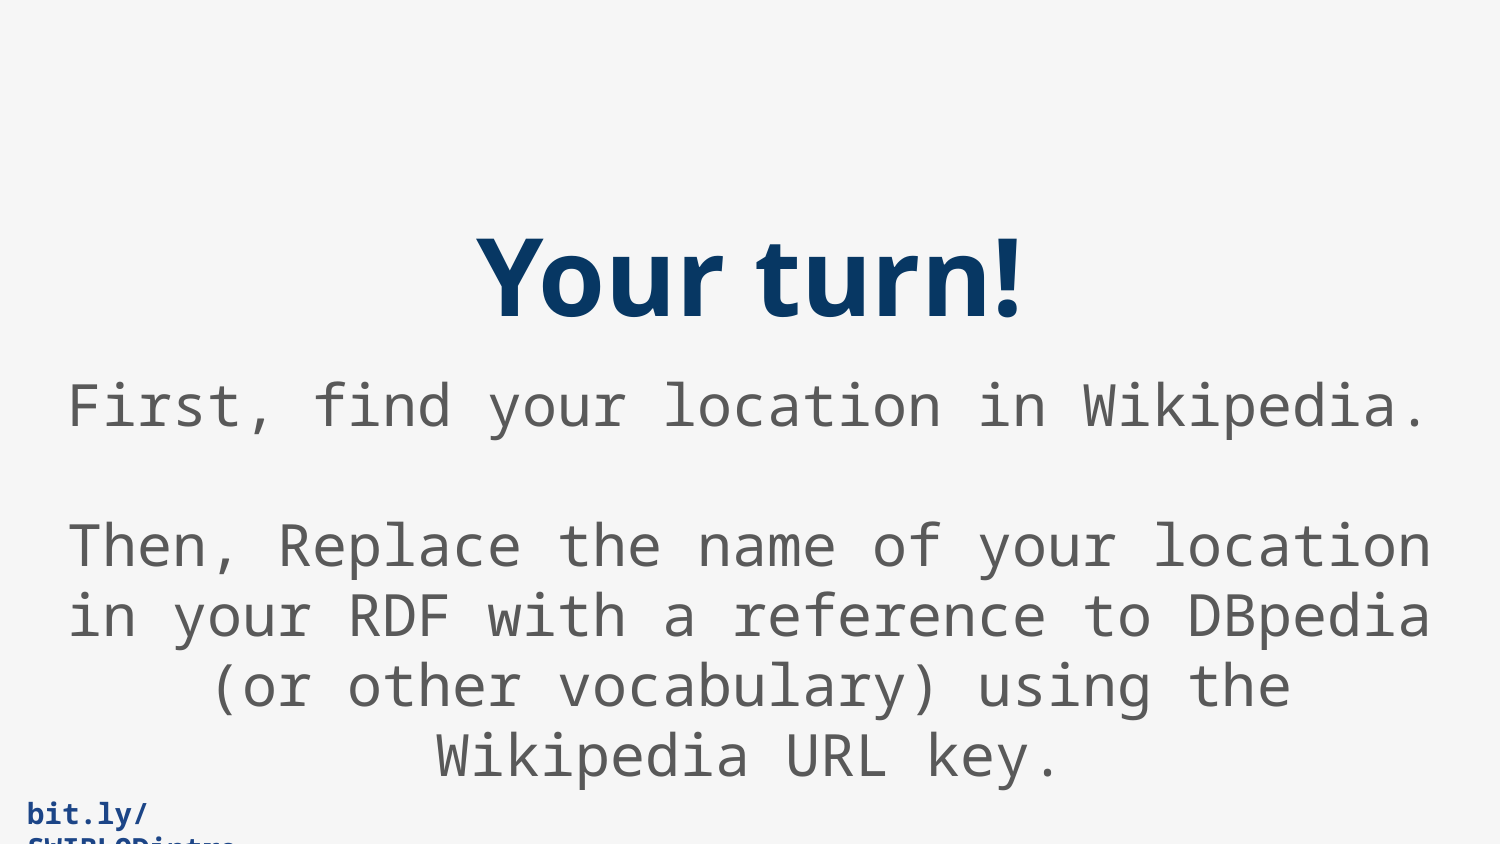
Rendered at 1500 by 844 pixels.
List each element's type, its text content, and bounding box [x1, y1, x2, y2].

subtitle First, find your location in Wikipedia. Then, Replace the name of your location in your RDF with a reference to DBpedia (or other vocabulary) using the Wikipedia URL key. [51, 354, 1449, 755]
title Your turn! [51, 195, 1449, 354]
